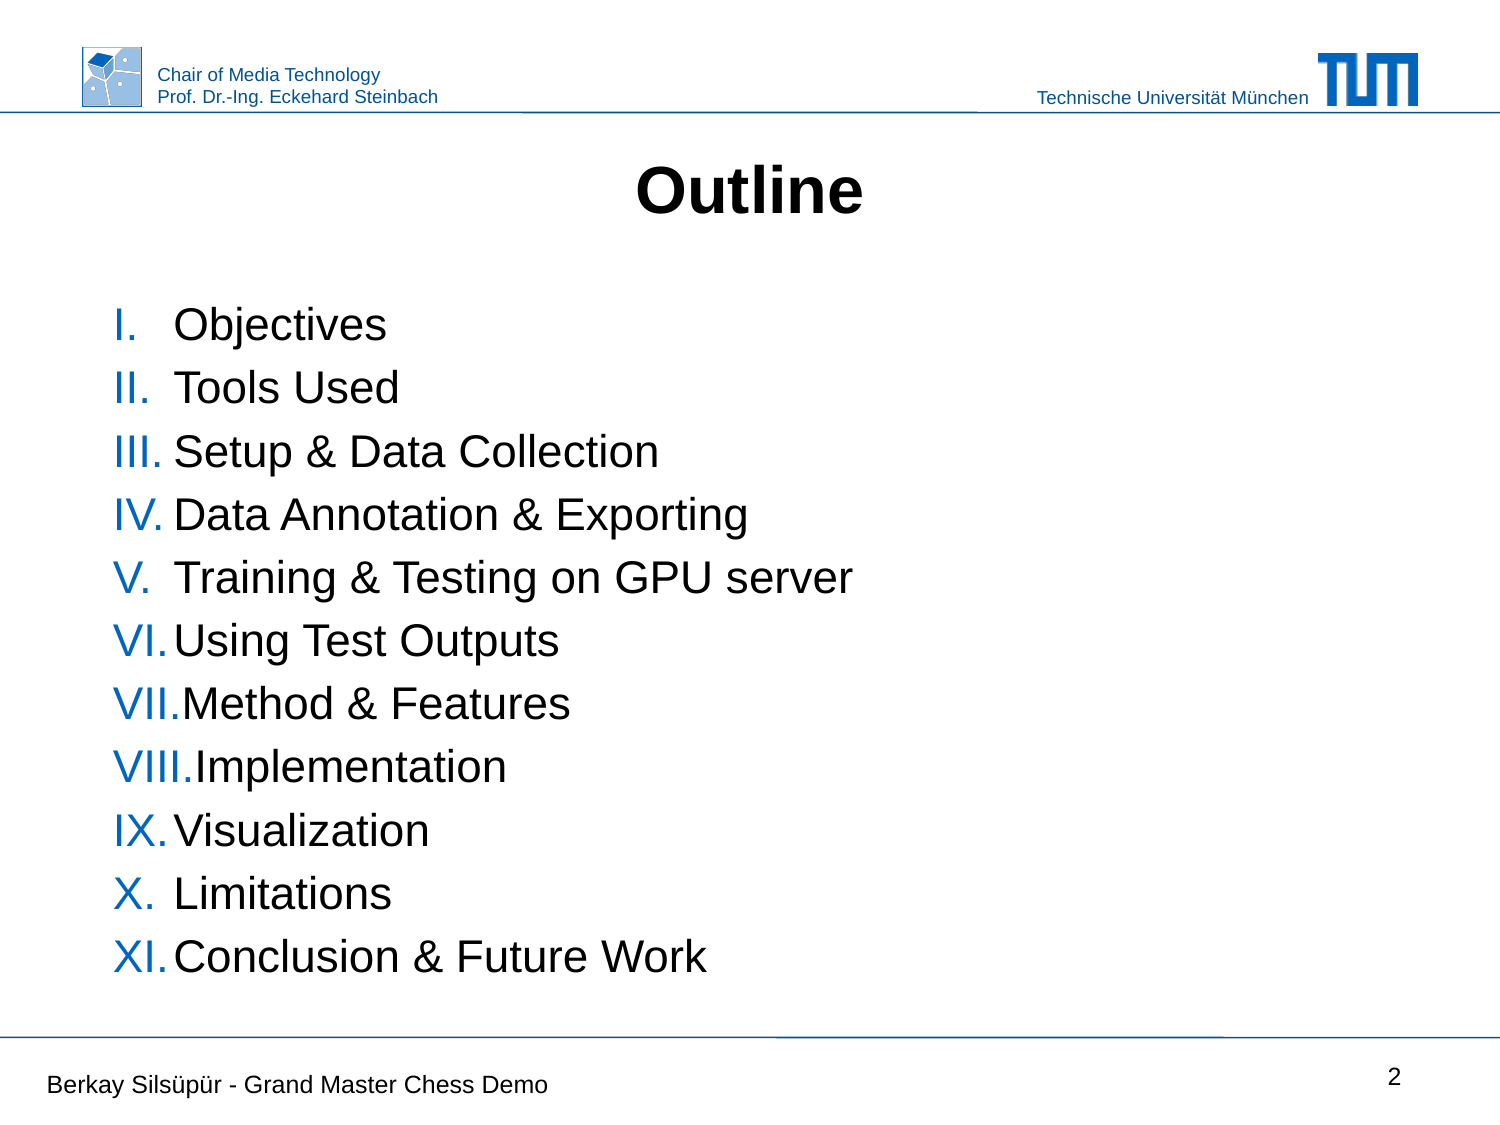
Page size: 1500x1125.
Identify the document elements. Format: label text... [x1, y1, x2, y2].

picture [82, 47, 142, 107]
picture [1318, 53, 1418, 106]
title Outline [83, 139, 1417, 239]
slide_number <number> [1220, 1050, 1417, 1100]
text_box Berkay Silsüpür - Grand Master Chess Demo [31, 1053, 845, 1114]
list Objectives Tools Used Setup & Data Collection Data Annotation & Exporting Training & Testing on GPU server Using Test Outputs Method & Features Implementation Visualization Limitations Conclusion & Future Work [83, 279, 1417, 1013]
